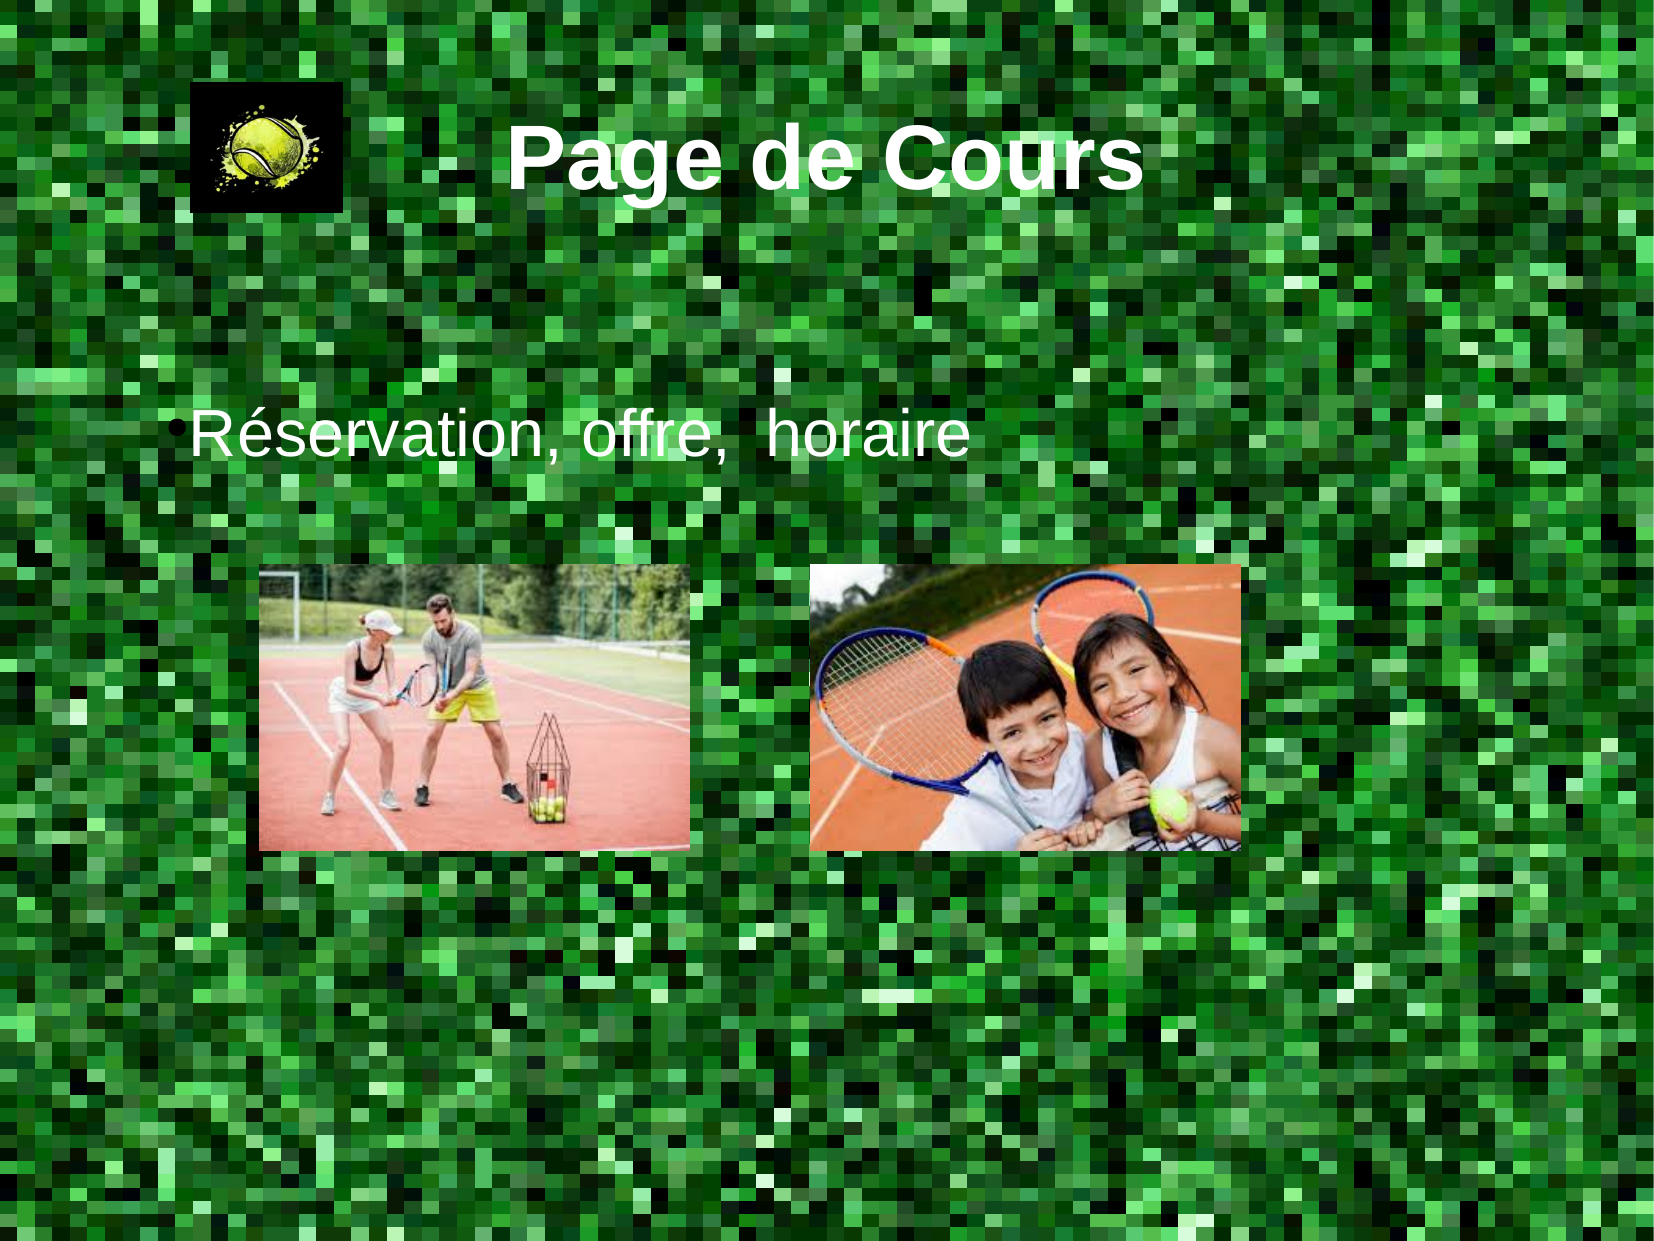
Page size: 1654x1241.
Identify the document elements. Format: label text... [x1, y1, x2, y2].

picture [810, 564, 1241, 851]
title Page de Cours [343, 97, 1571, 209]
picture [259, 564, 690, 851]
picture [190, 82, 343, 213]
list Réservation, offre, horaire [165, 389, 1654, 471]
title Page de Cours [82, 97, 190, 209]
